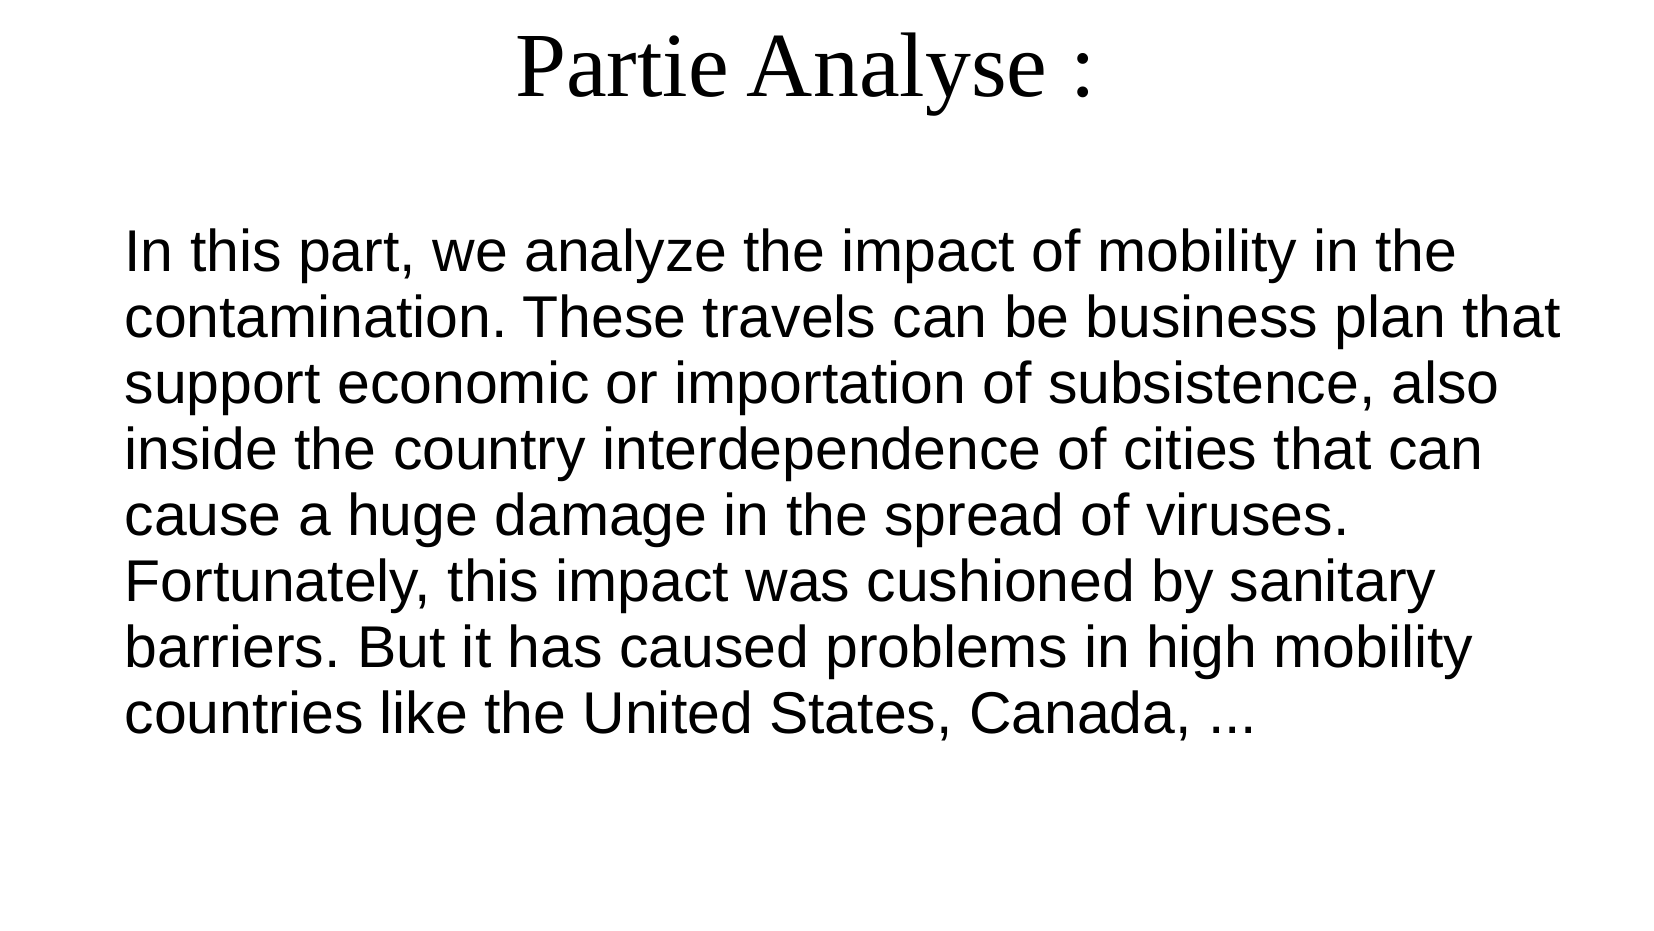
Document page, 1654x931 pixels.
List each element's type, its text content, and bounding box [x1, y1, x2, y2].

title Partie Analyse : [23, 11, 1589, 119]
list In this part, we analyze the impact of mobility in the contamination. These travels can be business plan that support economic or importation of subsistence, also inside the country interdependence of cities that can cause a huge damage in the spread of viruses. Fortunately, this impact was cushioned by sanitary barriers. But it has caused problems in high mobility countries like the United States, Canada, ... [82, 217, 1571, 758]
